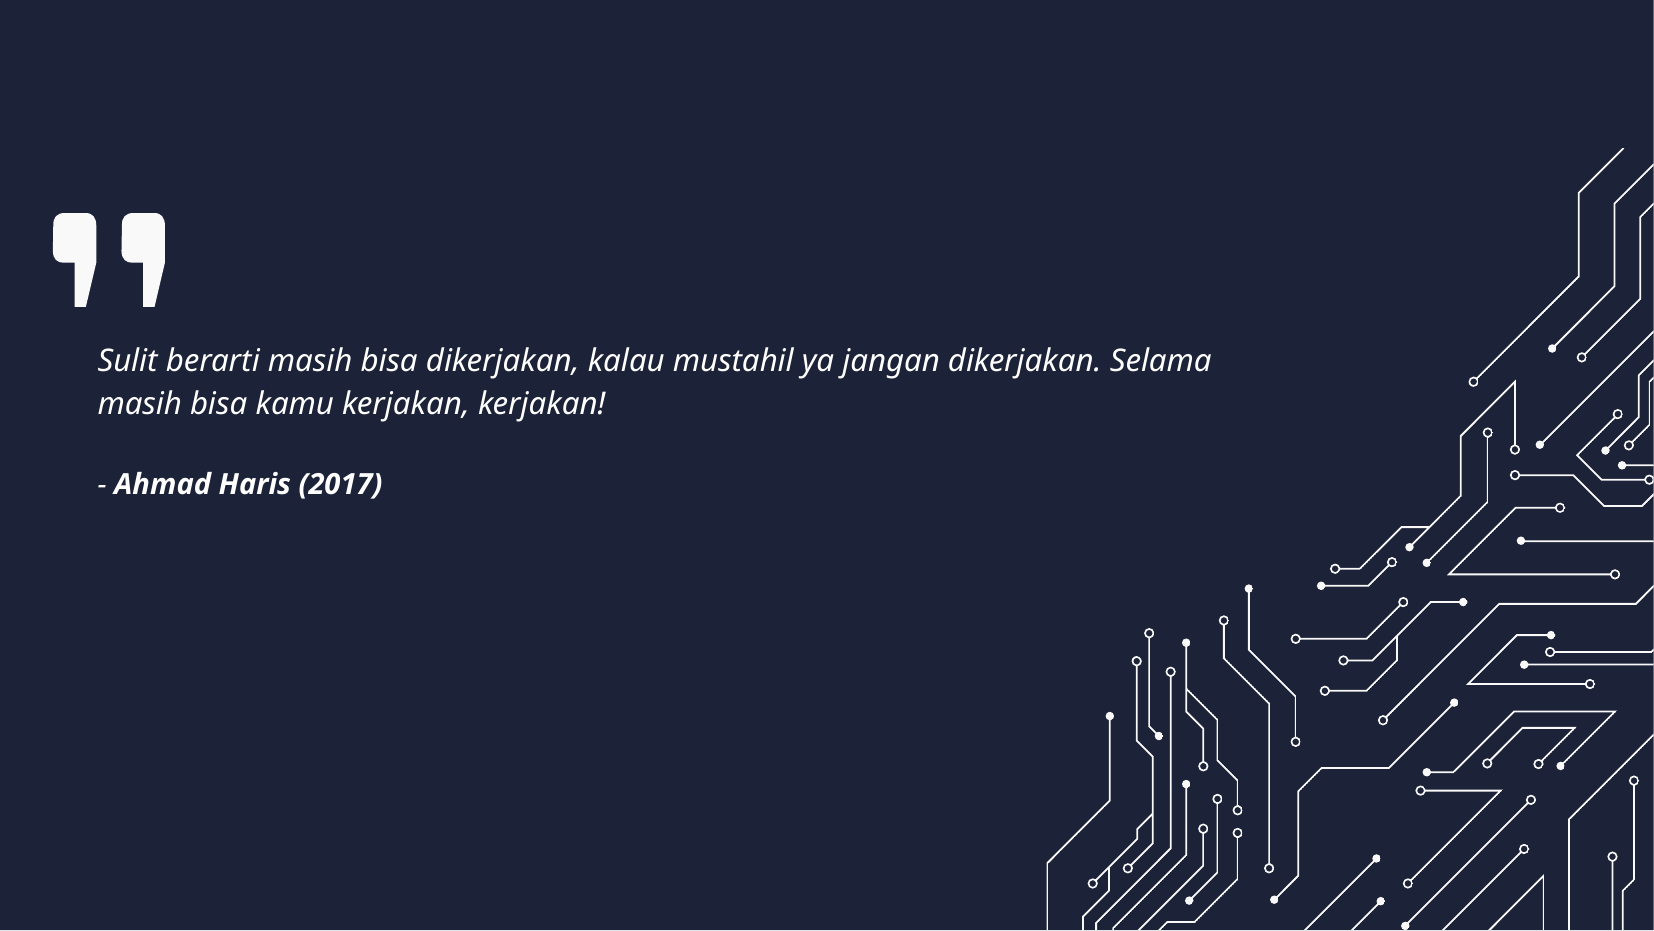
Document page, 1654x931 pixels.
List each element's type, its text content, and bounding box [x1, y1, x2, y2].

text_box Sulit berarti masih bisa dikerjakan, kalau mustahil ya jangan dikerjakan. Selama masih bisa kamu kerjakan, kerjakan! - Ahmad Haris (2017) [82, 330, 1312, 591]
picture [52, 212, 166, 308]
